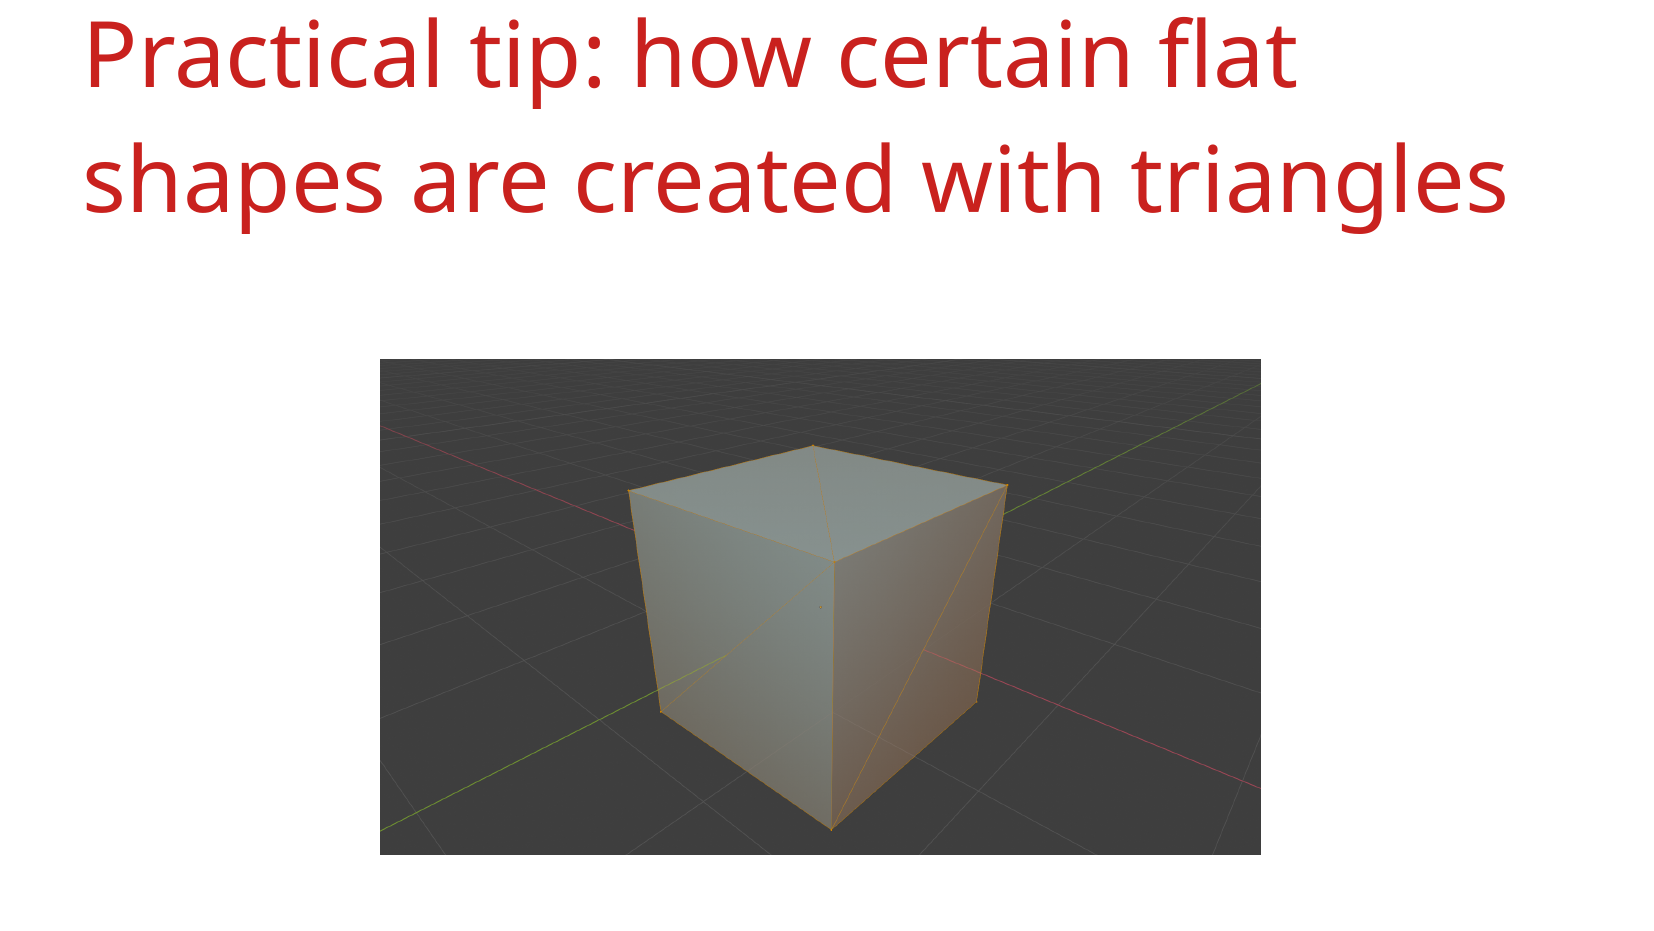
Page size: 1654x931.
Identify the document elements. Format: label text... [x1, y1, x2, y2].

picture [380, 359, 1261, 856]
title Practical tip: how certain flat shapes are created with triangles [82, 0, 1571, 276]
